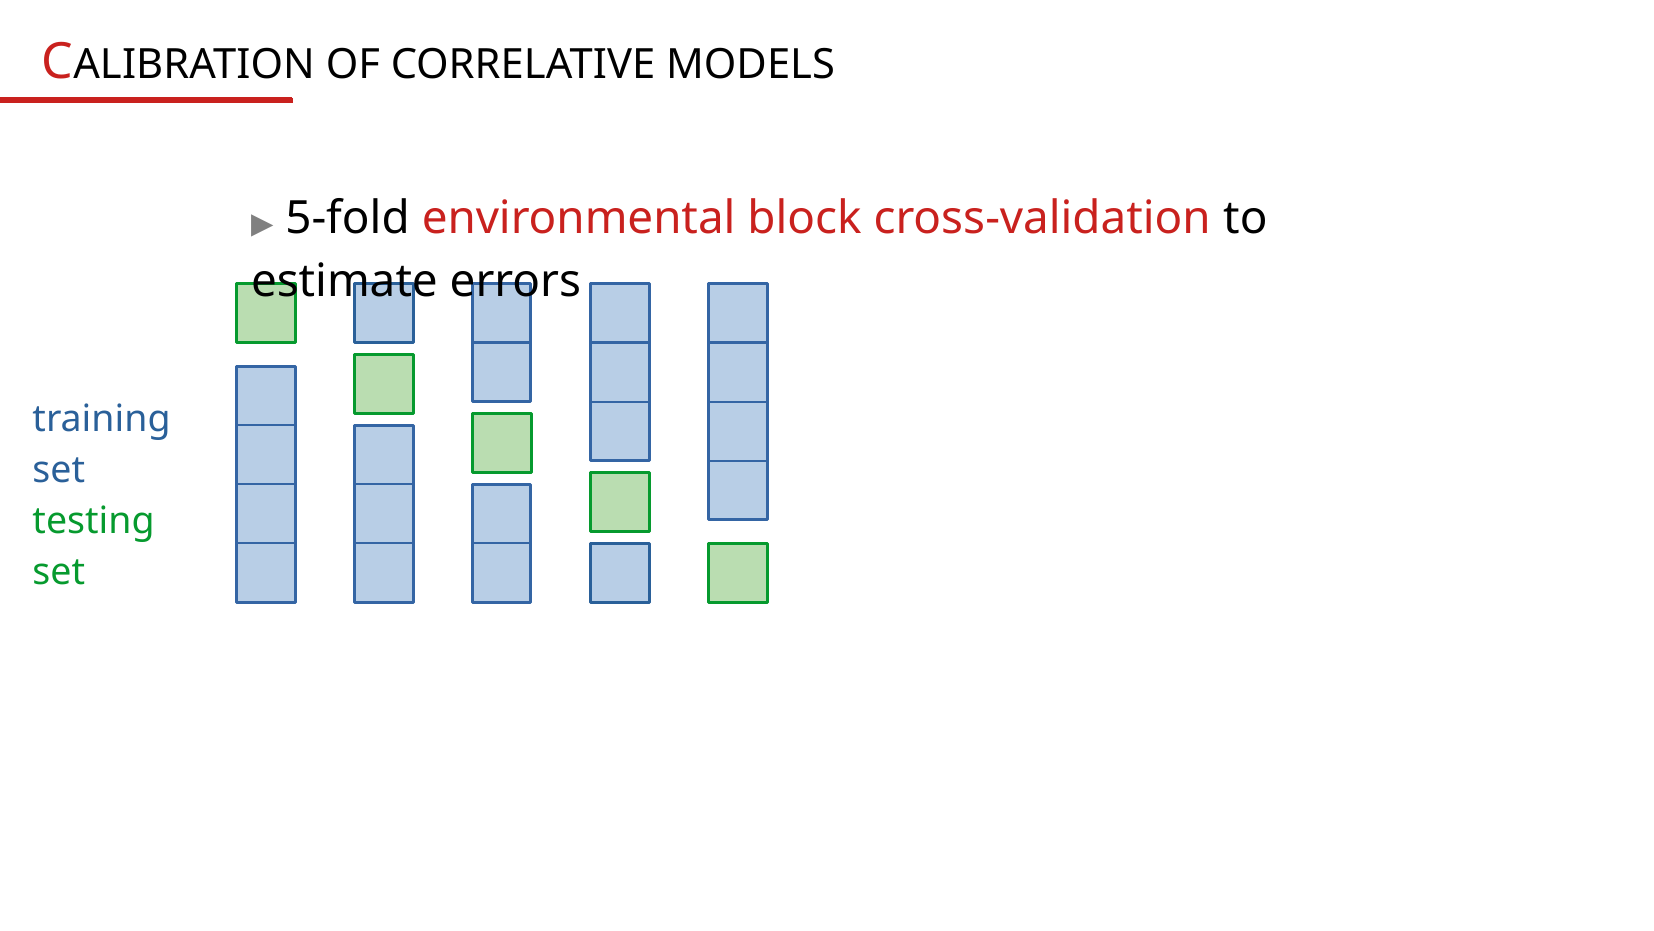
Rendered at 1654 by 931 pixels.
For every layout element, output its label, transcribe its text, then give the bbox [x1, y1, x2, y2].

text_box [708, 283, 768, 520]
text_box [236, 283, 296, 343]
text_box [590, 472, 650, 532]
text_box [354, 354, 414, 414]
text_box [472, 544, 531, 603]
text_box [354, 283, 414, 343]
text_box [354, 485, 414, 543]
text_box [472, 413, 532, 473]
text_box [519, 283, 531, 293]
text_box training set testing set [17, 383, 225, 501]
text_box [236, 544, 296, 603]
text_box [472, 344, 531, 402]
text_box [708, 543, 768, 603]
text_box [590, 283, 650, 461]
text_box [354, 544, 414, 603]
text_box [375, 284, 387, 293]
text_box [236, 366, 296, 425]
text_box [472, 283, 531, 341]
text_box [236, 426, 296, 484]
text_box [472, 484, 531, 542]
text_box [354, 425, 414, 484]
text_box [236, 485, 296, 543]
text_box CALIBRATION OF CORRELATIVE MODELS [27, 0, 1622, 119]
text_box ▶ 5-fold environmental block cross-validation to estimate errors [236, 177, 1418, 255]
text_box [590, 543, 650, 603]
